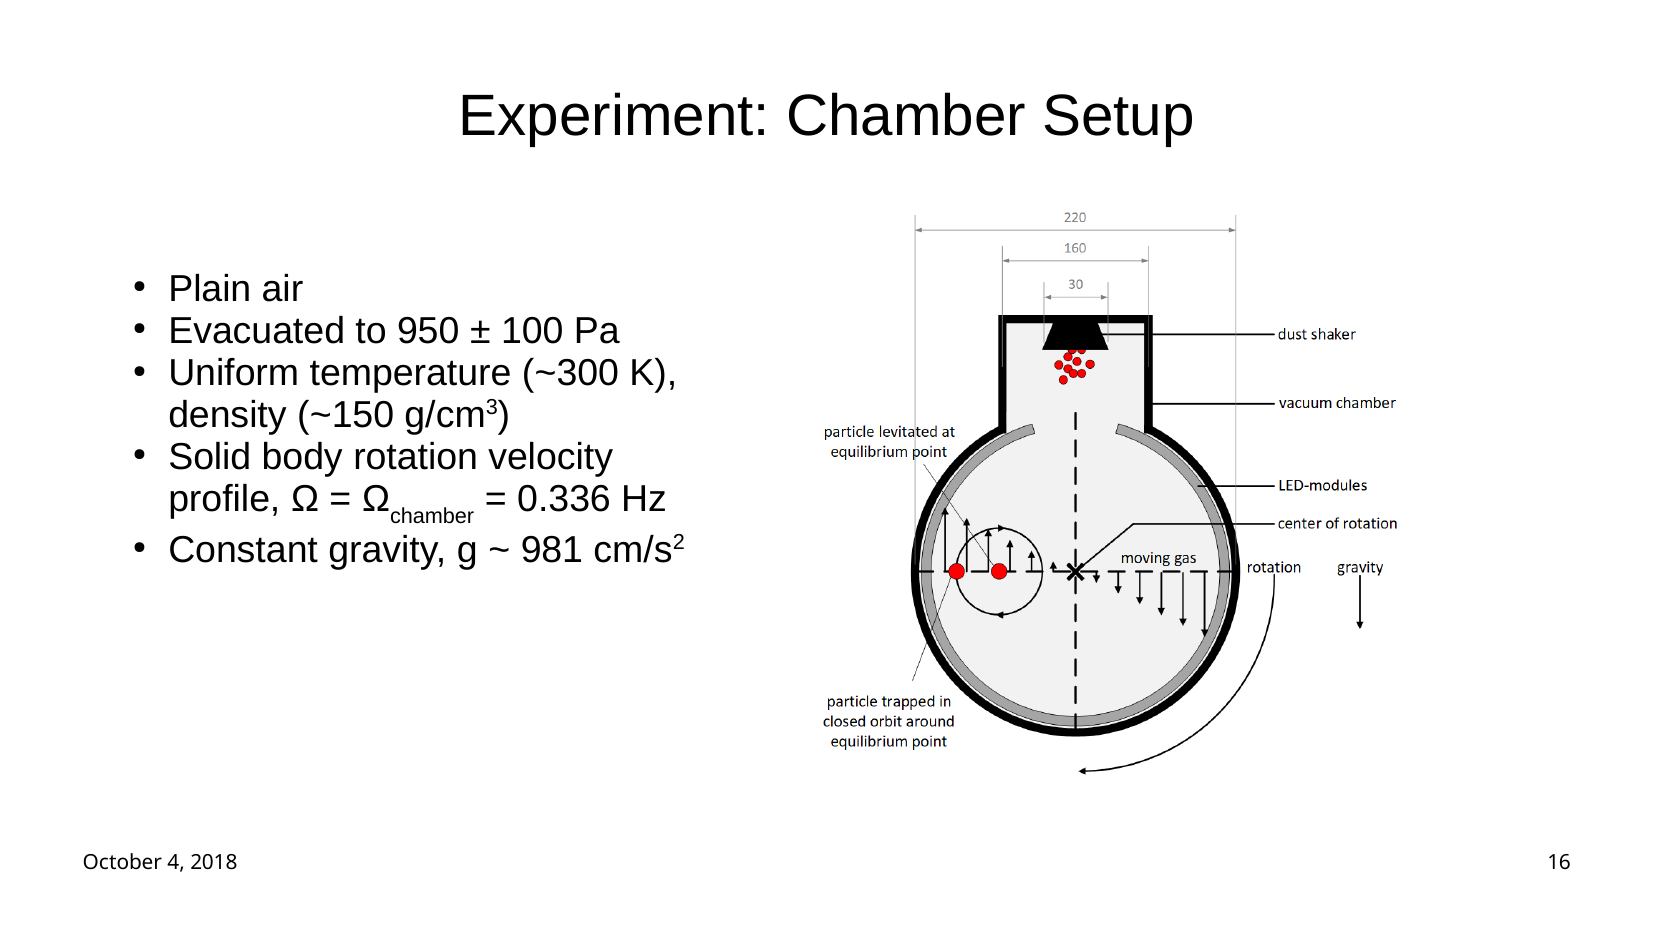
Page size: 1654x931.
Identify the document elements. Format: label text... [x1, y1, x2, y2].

text_box Plain air Evacuated to 950 ± 100 Pa Uniform temperature (~300 K), density (~150 g/cm3) Solid body rotation velocity profile, Ω = Ωchamber = 0.336 Hz Constant gravity, g ~ 981 cm/s2 [118, 259, 721, 578]
title Experiment: Chamber Setup [83, 37, 1572, 193]
picture [814, 203, 1406, 775]
